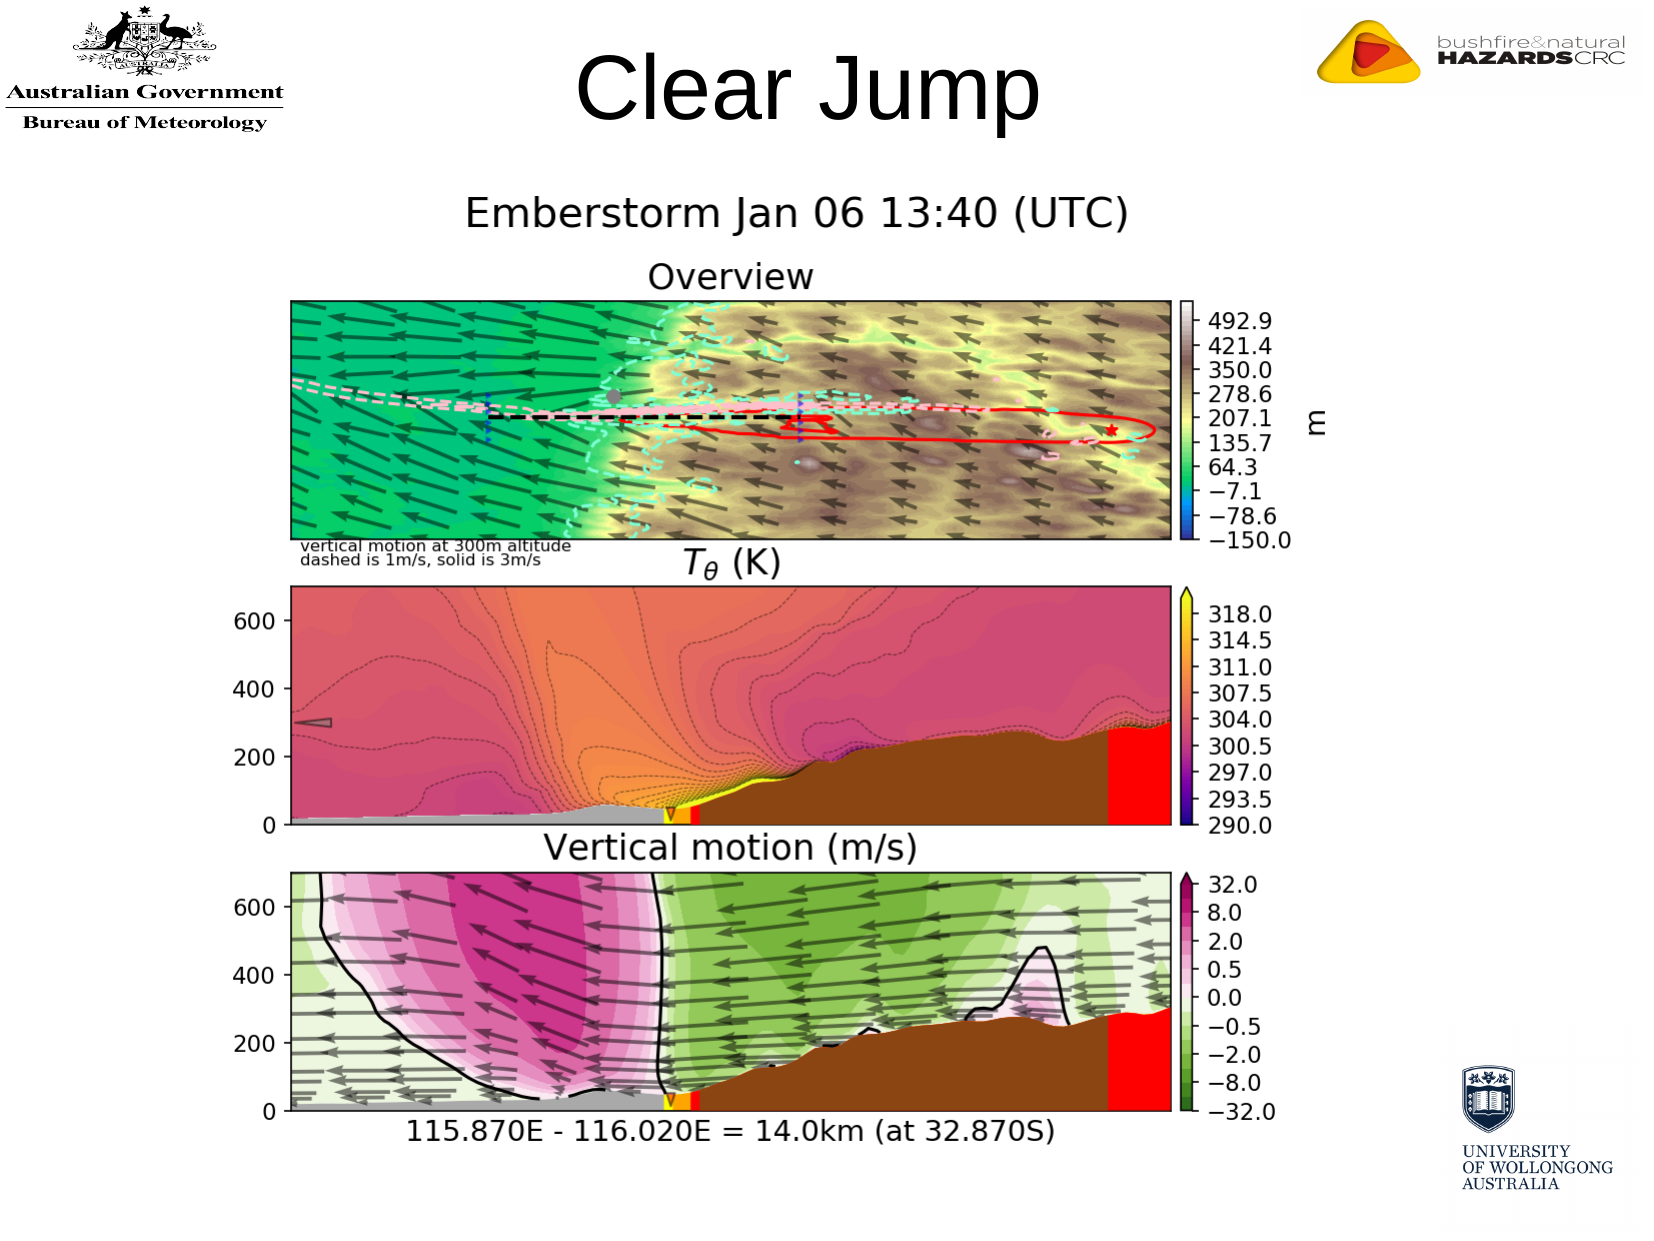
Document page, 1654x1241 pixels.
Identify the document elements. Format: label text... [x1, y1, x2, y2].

picture [1433, 1023, 1642, 1232]
picture [5, 5, 284, 132]
title Clear Jump [289, 0, 1329, 166]
picture [200, 175, 1359, 1182]
picture [1329, 8, 1642, 95]
